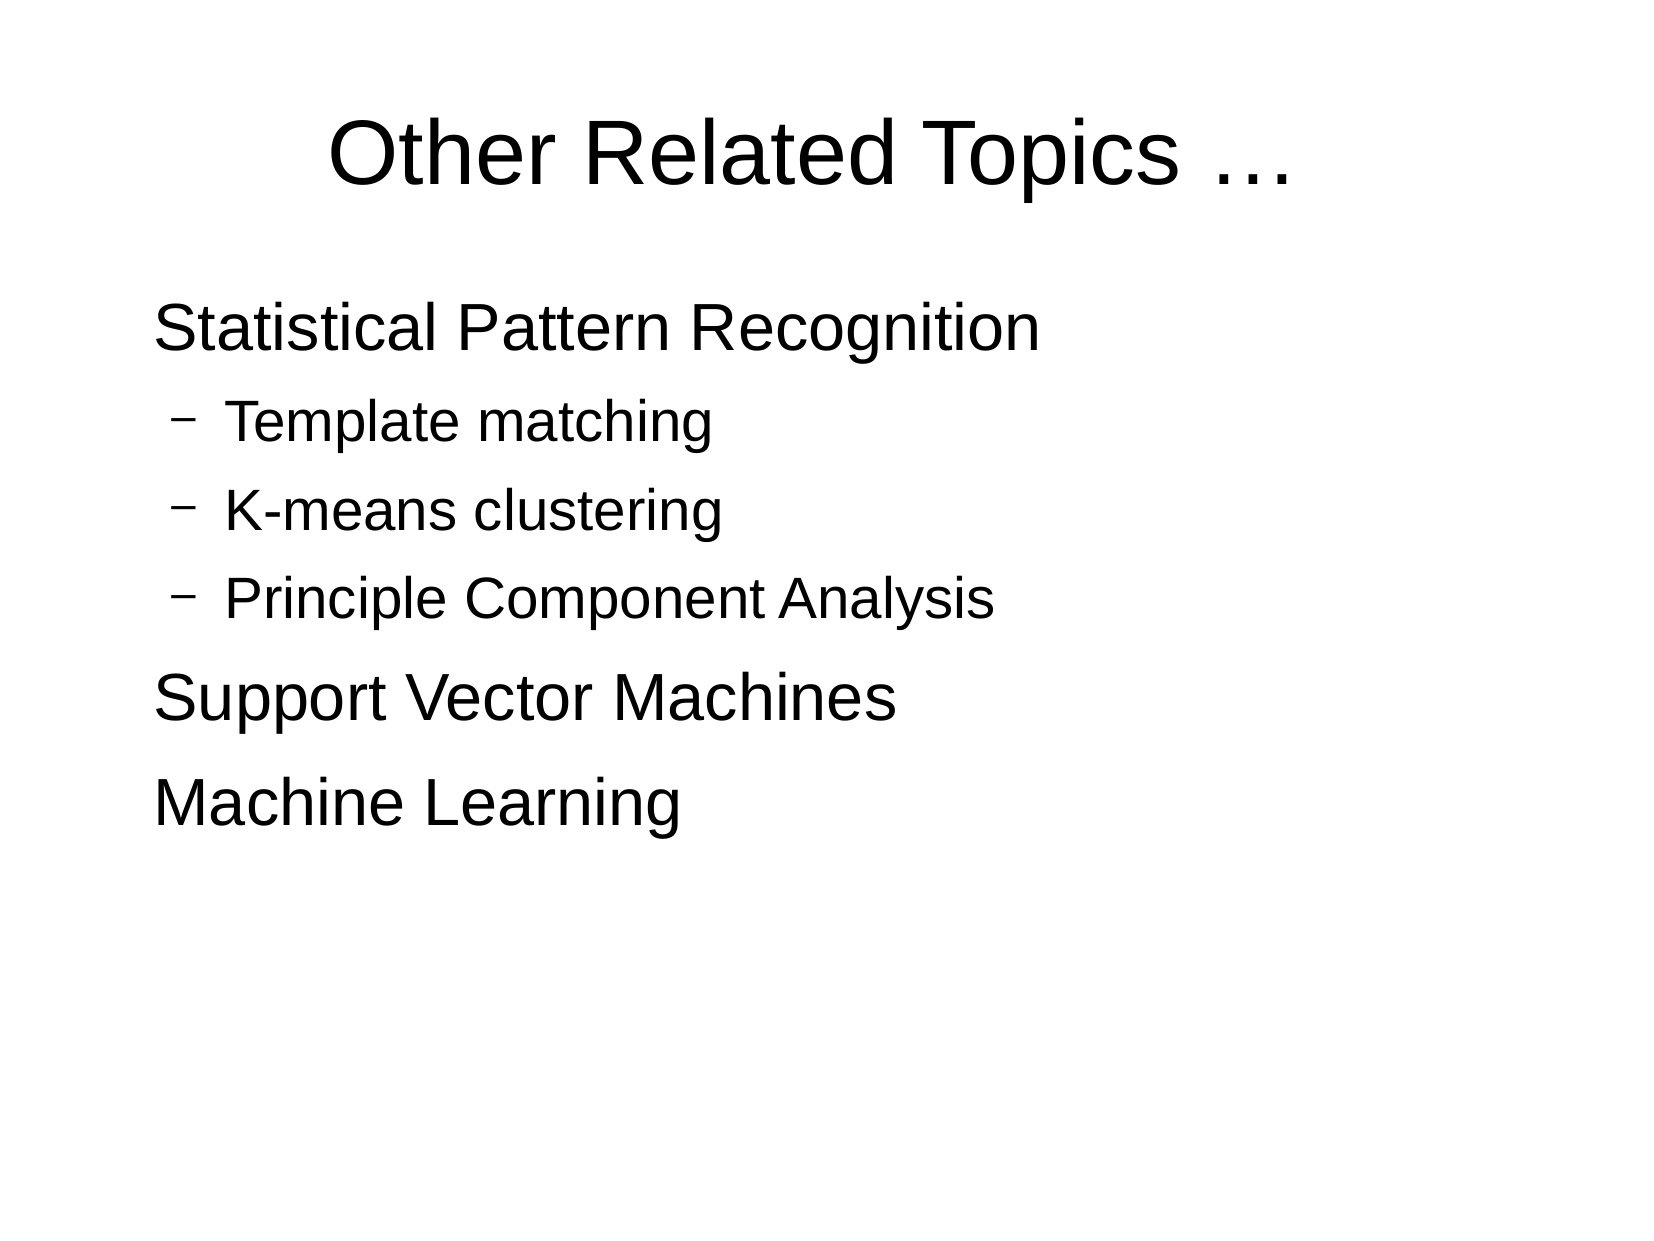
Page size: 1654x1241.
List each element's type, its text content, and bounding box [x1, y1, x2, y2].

list Statistical Pattern Recognition Template matching K-means clustering Principle Component Analysis Support Vector Machines Machine Learning [82, 290, 1571, 1010]
title Other Related Topics … [82, 49, 1571, 257]
